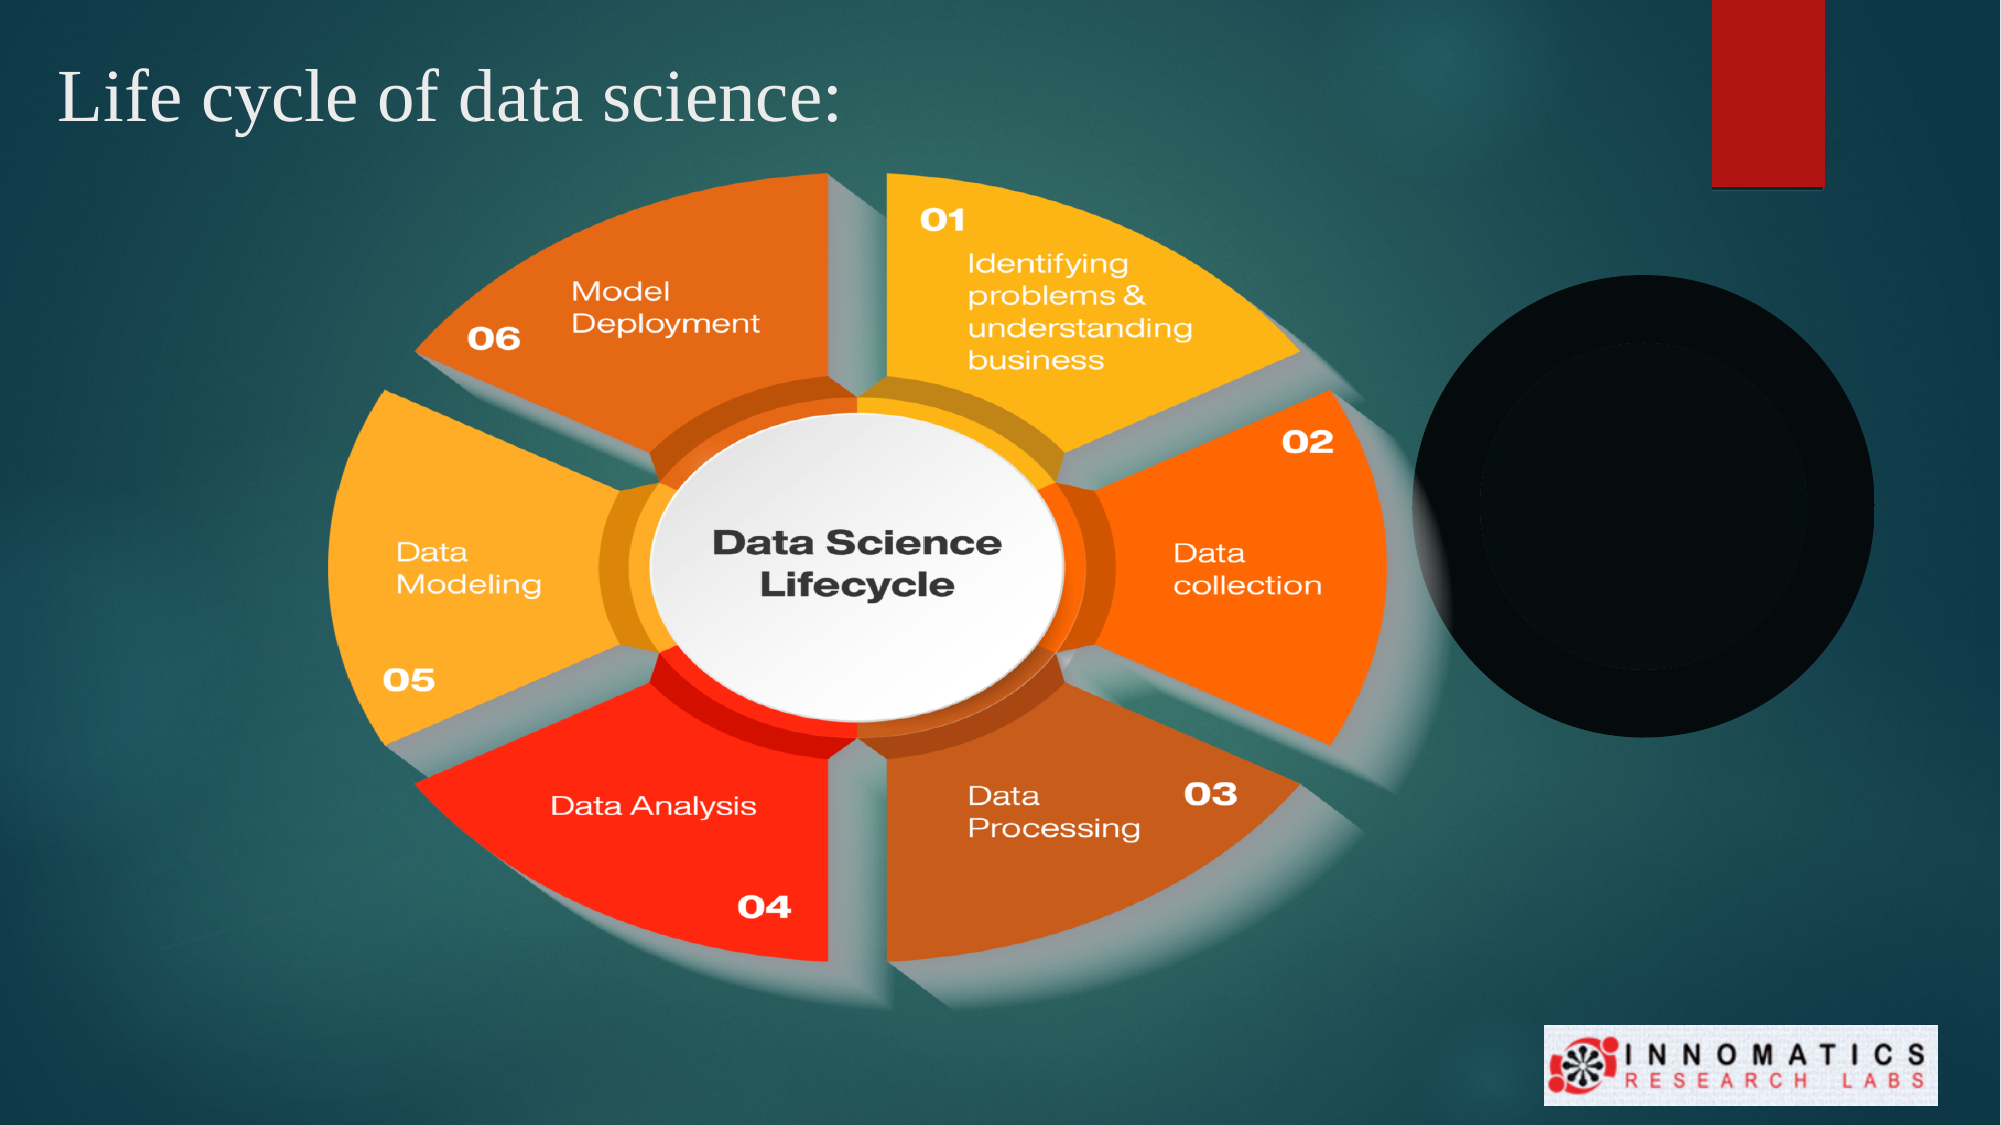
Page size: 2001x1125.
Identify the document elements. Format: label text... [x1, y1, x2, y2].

picture [328, 173, 1456, 1012]
picture [1544, 1025, 1938, 1106]
title Life cycle of data science: [42, 38, 1742, 160]
